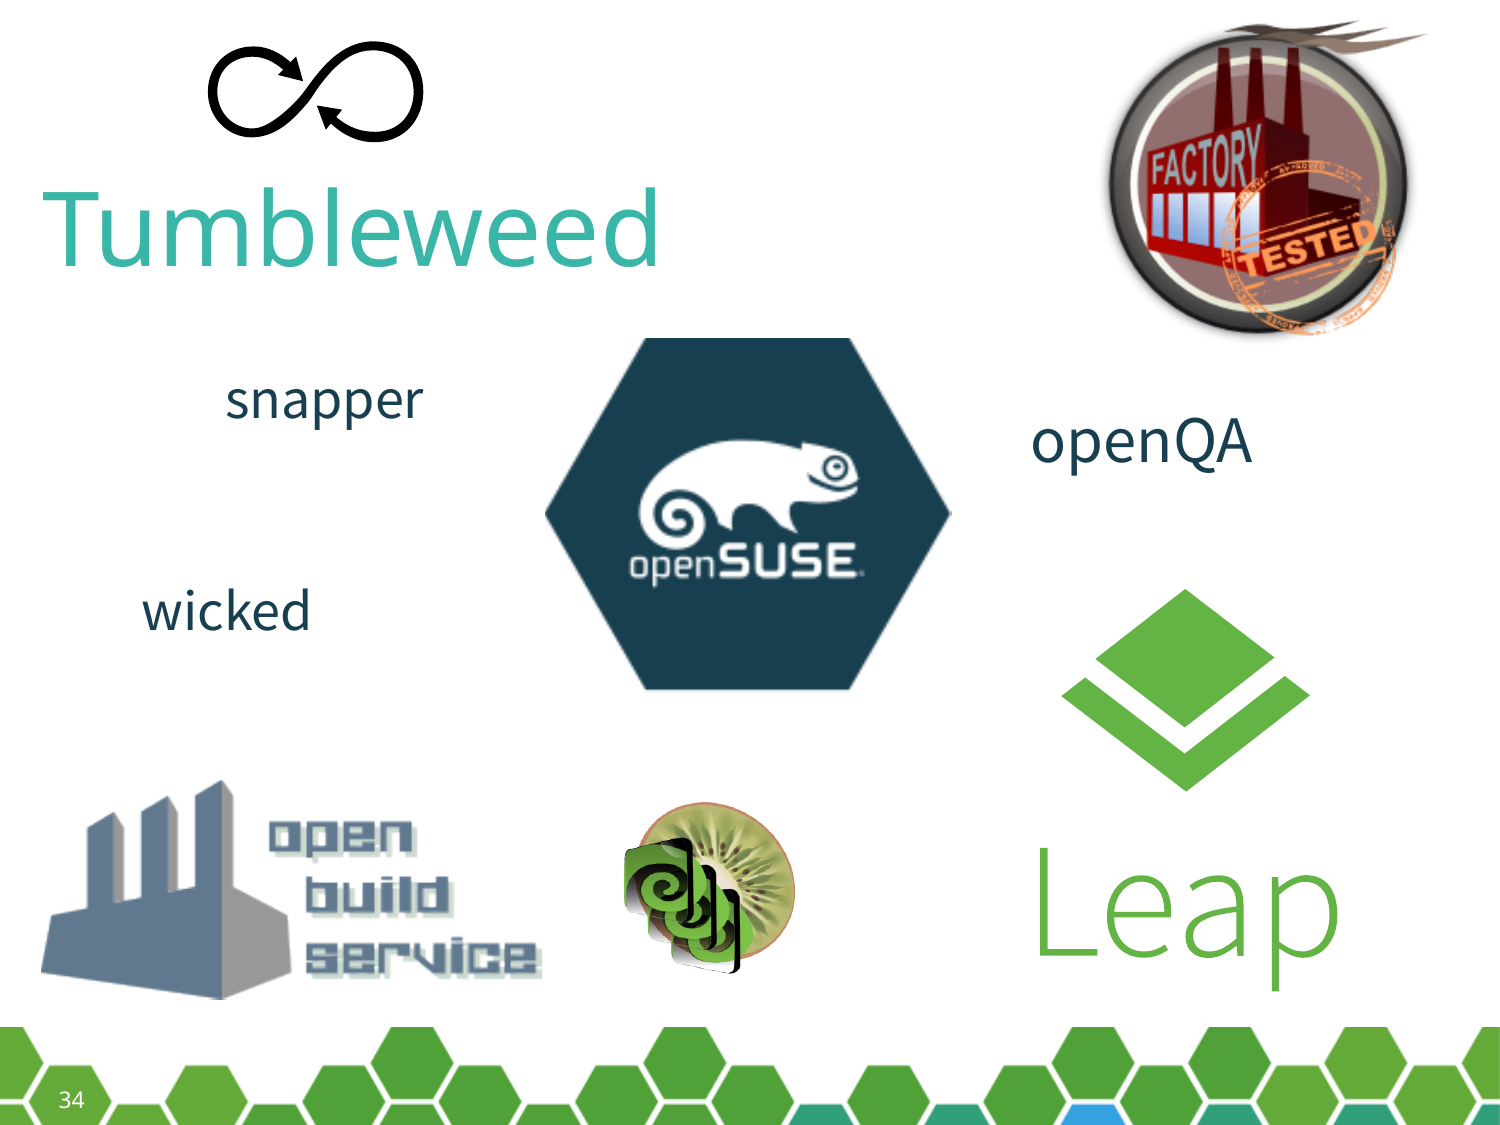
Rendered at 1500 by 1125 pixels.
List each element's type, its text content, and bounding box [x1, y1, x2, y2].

picture [0, 529, 1500, 1125]
text_box snapper [210, 353, 513, 442]
text_box wicked [126, 565, 430, 654]
picture [4, 3, 721, 308]
picture [624, 802, 796, 974]
picture [41, 780, 542, 1001]
picture [1093, 0, 1437, 367]
picture [545, 338, 952, 693]
text_box openQA [1015, 389, 1280, 529]
